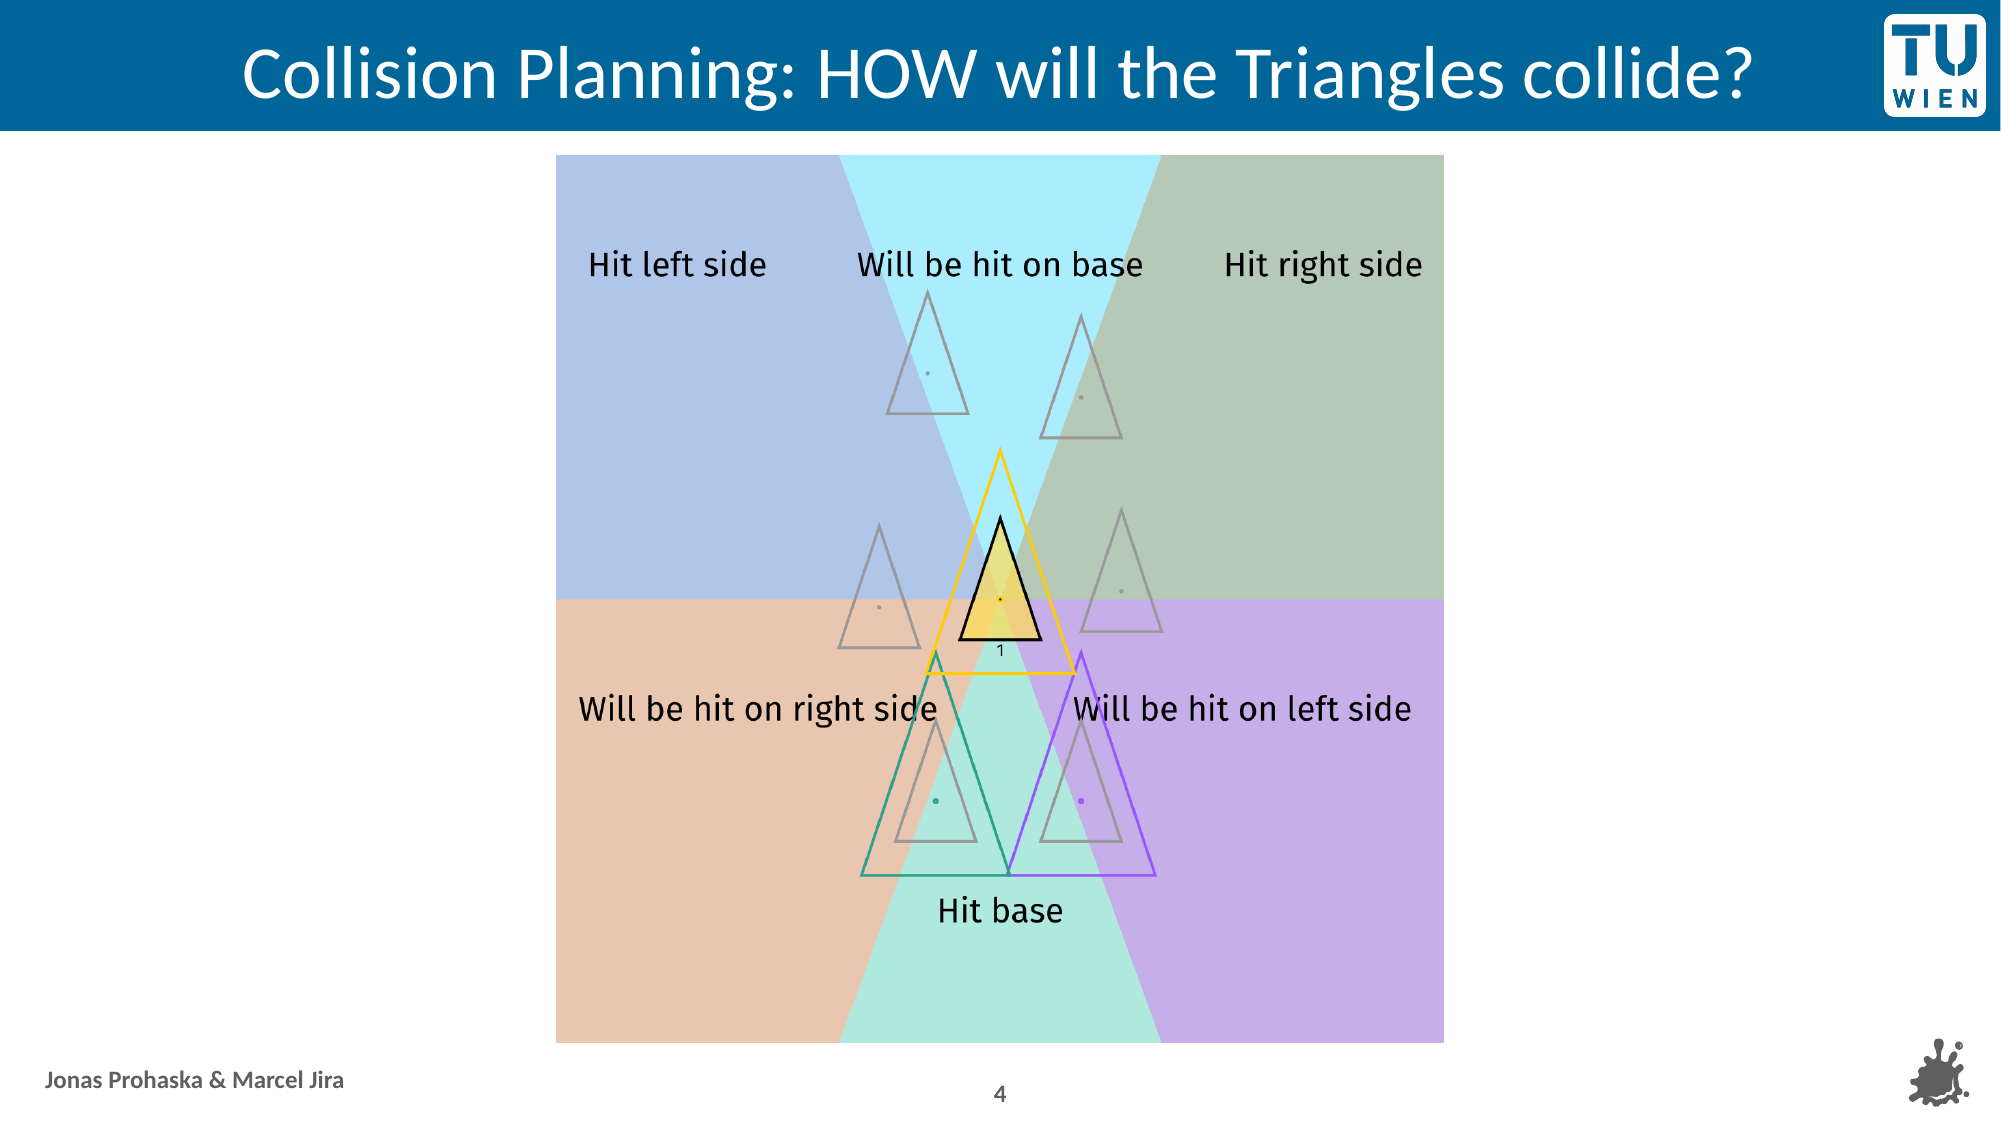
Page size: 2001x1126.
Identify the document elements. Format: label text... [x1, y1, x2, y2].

picture [556, 155, 1444, 1043]
picture [1885, 15, 1985, 116]
text_box Collision Planning: HOW will the Triangles collide? [137, 6, 1863, 131]
text_box <number> [882, 1067, 1119, 1118]
text_box Jonas Prohaska & Marcel Jira [25, 1068, 837, 1118]
